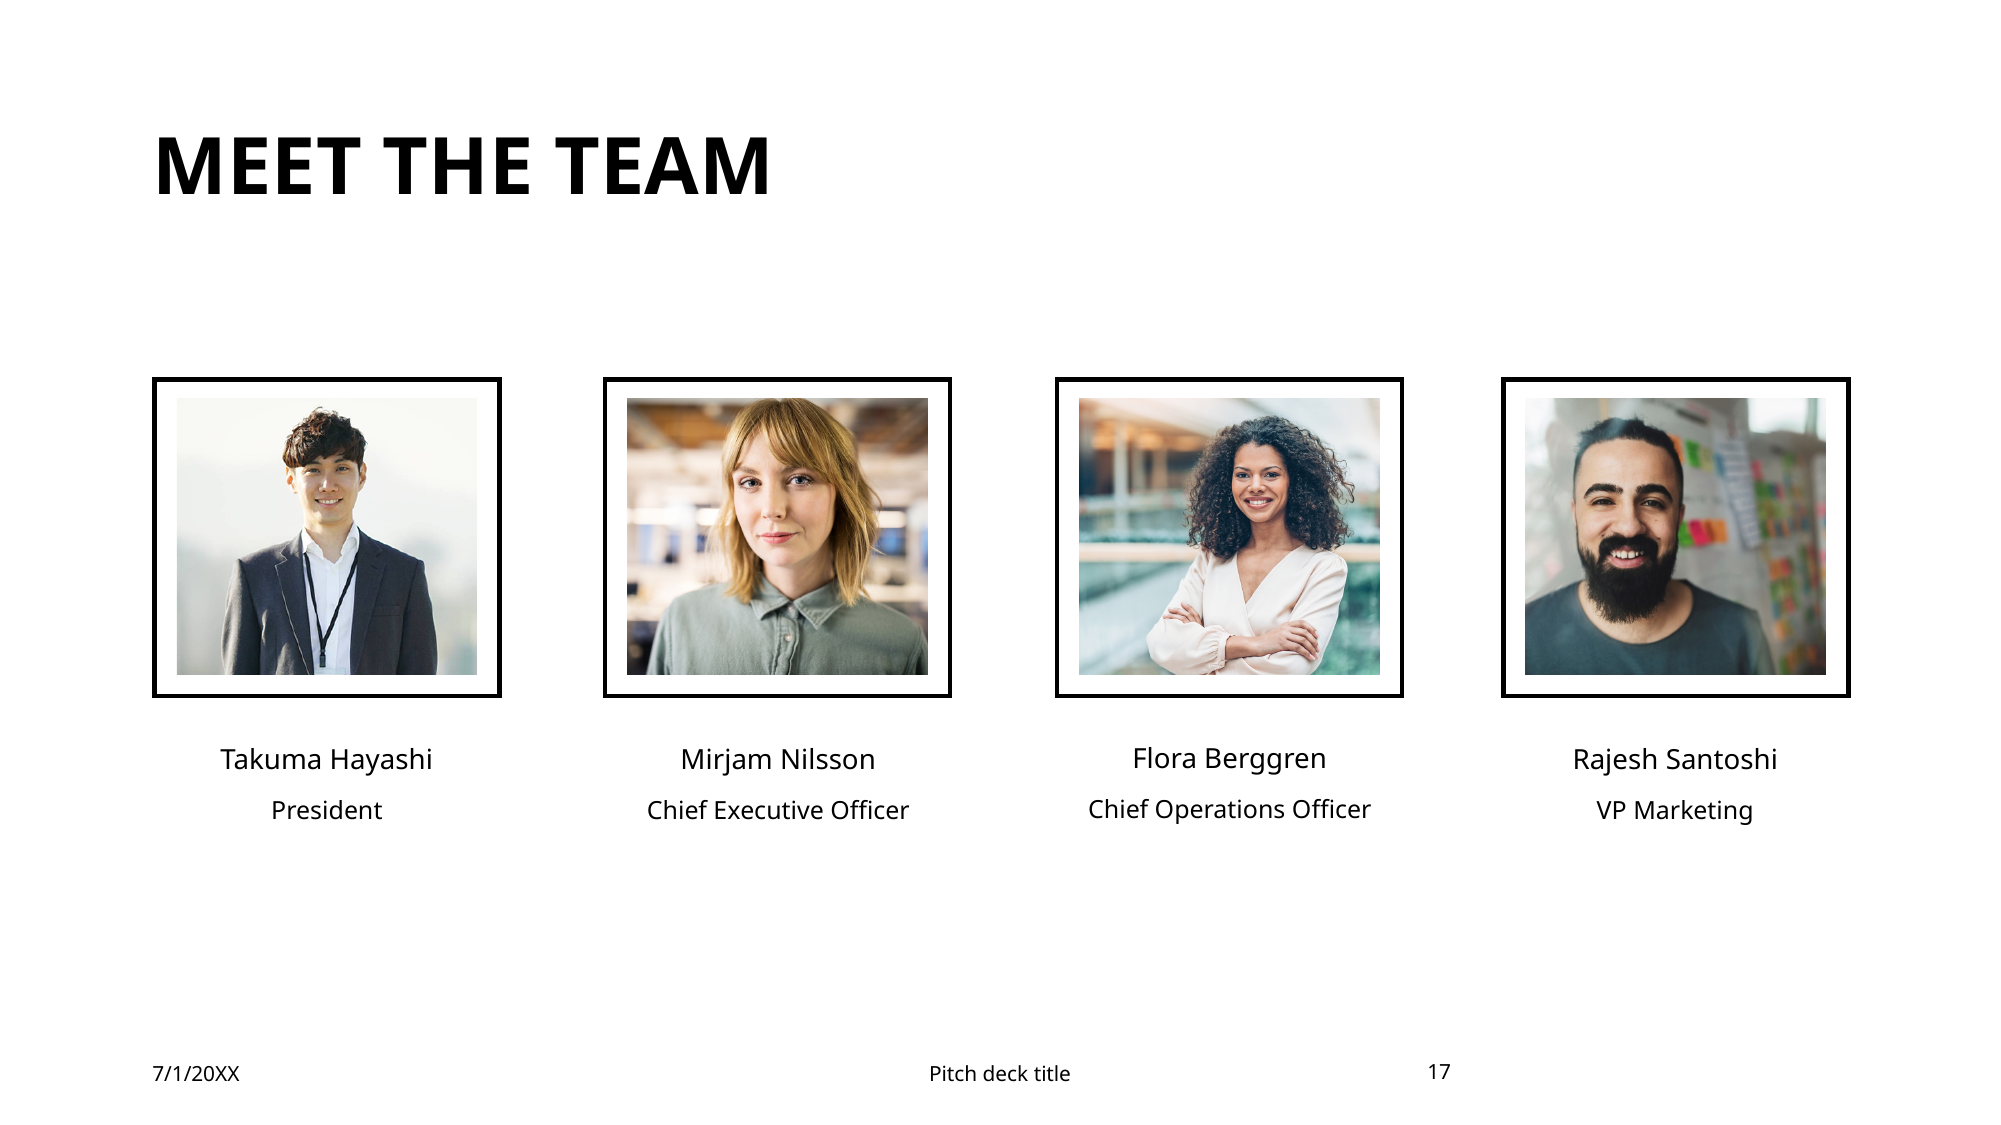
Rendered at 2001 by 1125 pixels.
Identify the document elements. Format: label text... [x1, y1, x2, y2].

list Mirjam Nilsson [606, 738, 952, 783]
list Rajesh Santoshi [1503, 737, 1849, 783]
picture [176, 398, 477, 676]
list Chief Operations Officer [1057, 783, 1403, 859]
list VP Marketing [1503, 783, 1849, 859]
title MEET THE TEAM [137, 59, 1863, 278]
text_box 17 [1412, 1042, 1863, 1103]
picture [1079, 398, 1380, 676]
list President [154, 783, 500, 859]
list Flora Berggren [1057, 737, 1403, 783]
text_box 7/1/20XX [137, 1042, 588, 1103]
picture [1525, 398, 1826, 676]
list Takuma Hayashi [154, 737, 500, 783]
picture [627, 398, 928, 676]
text_box Pitch deck title [662, 1042, 1338, 1103]
list Chief Executive Officer [606, 783, 952, 859]
